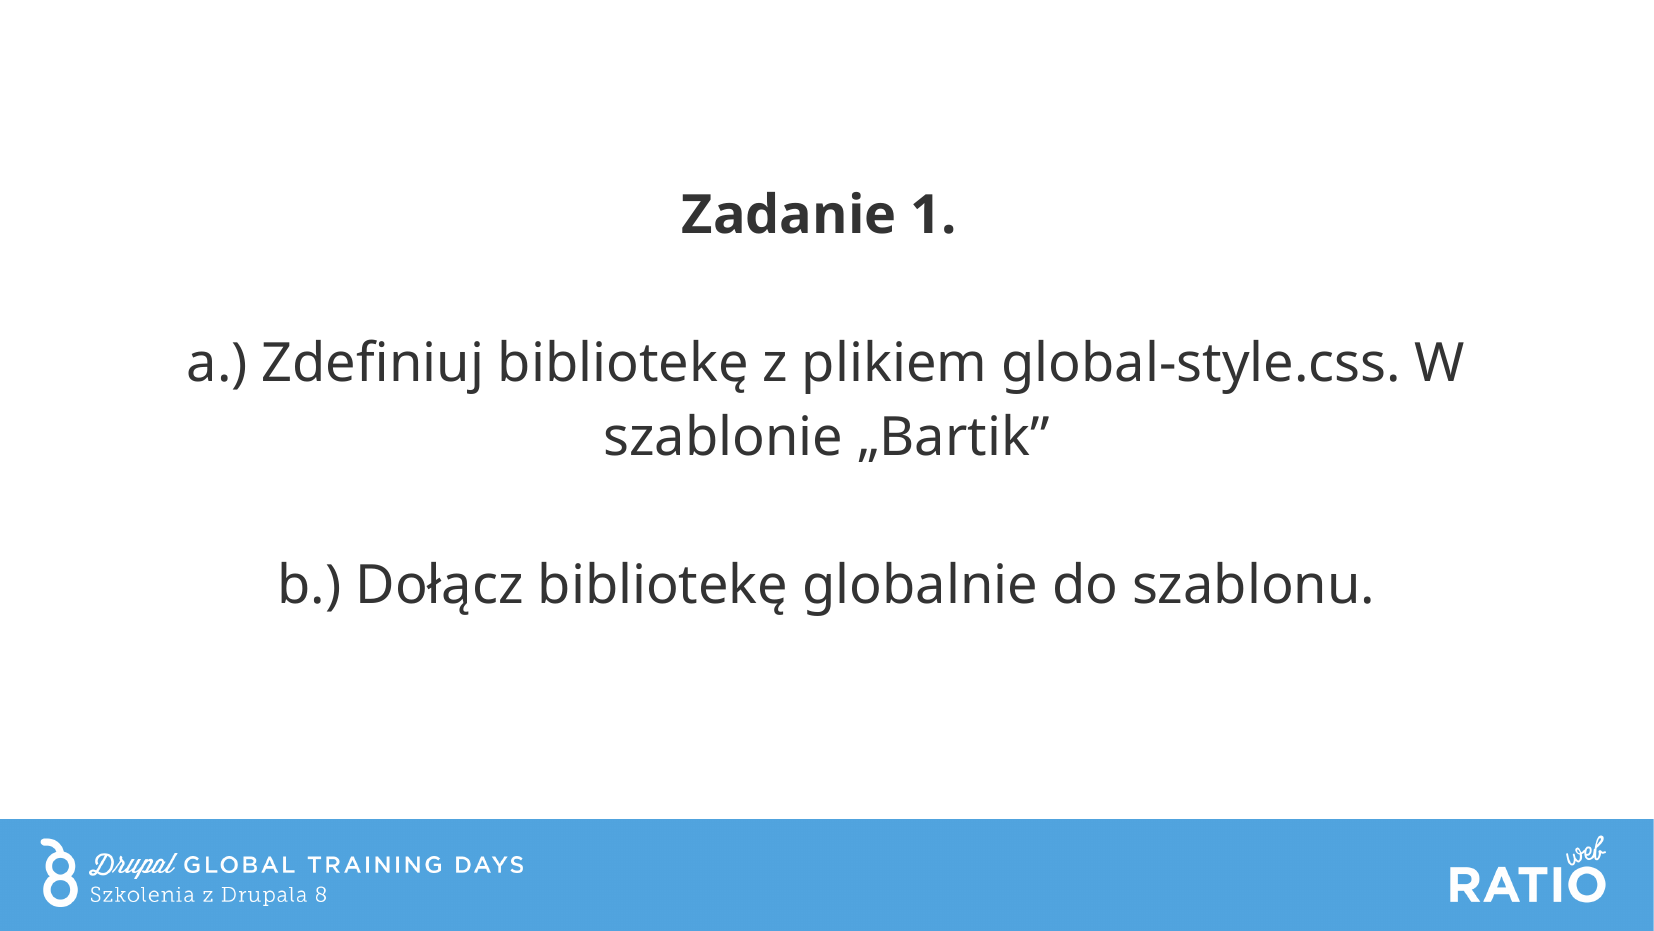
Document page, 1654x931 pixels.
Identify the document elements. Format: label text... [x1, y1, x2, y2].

subtitle Zadanie 1. a.) Zdefiniuj bibliotekę z plikiem global-style.css. W szablonie „Bartik” b.) Dołącz bibliotekę globalnie do szablonu. [82, 37, 1571, 758]
picture [0, 0, 1654, 931]
